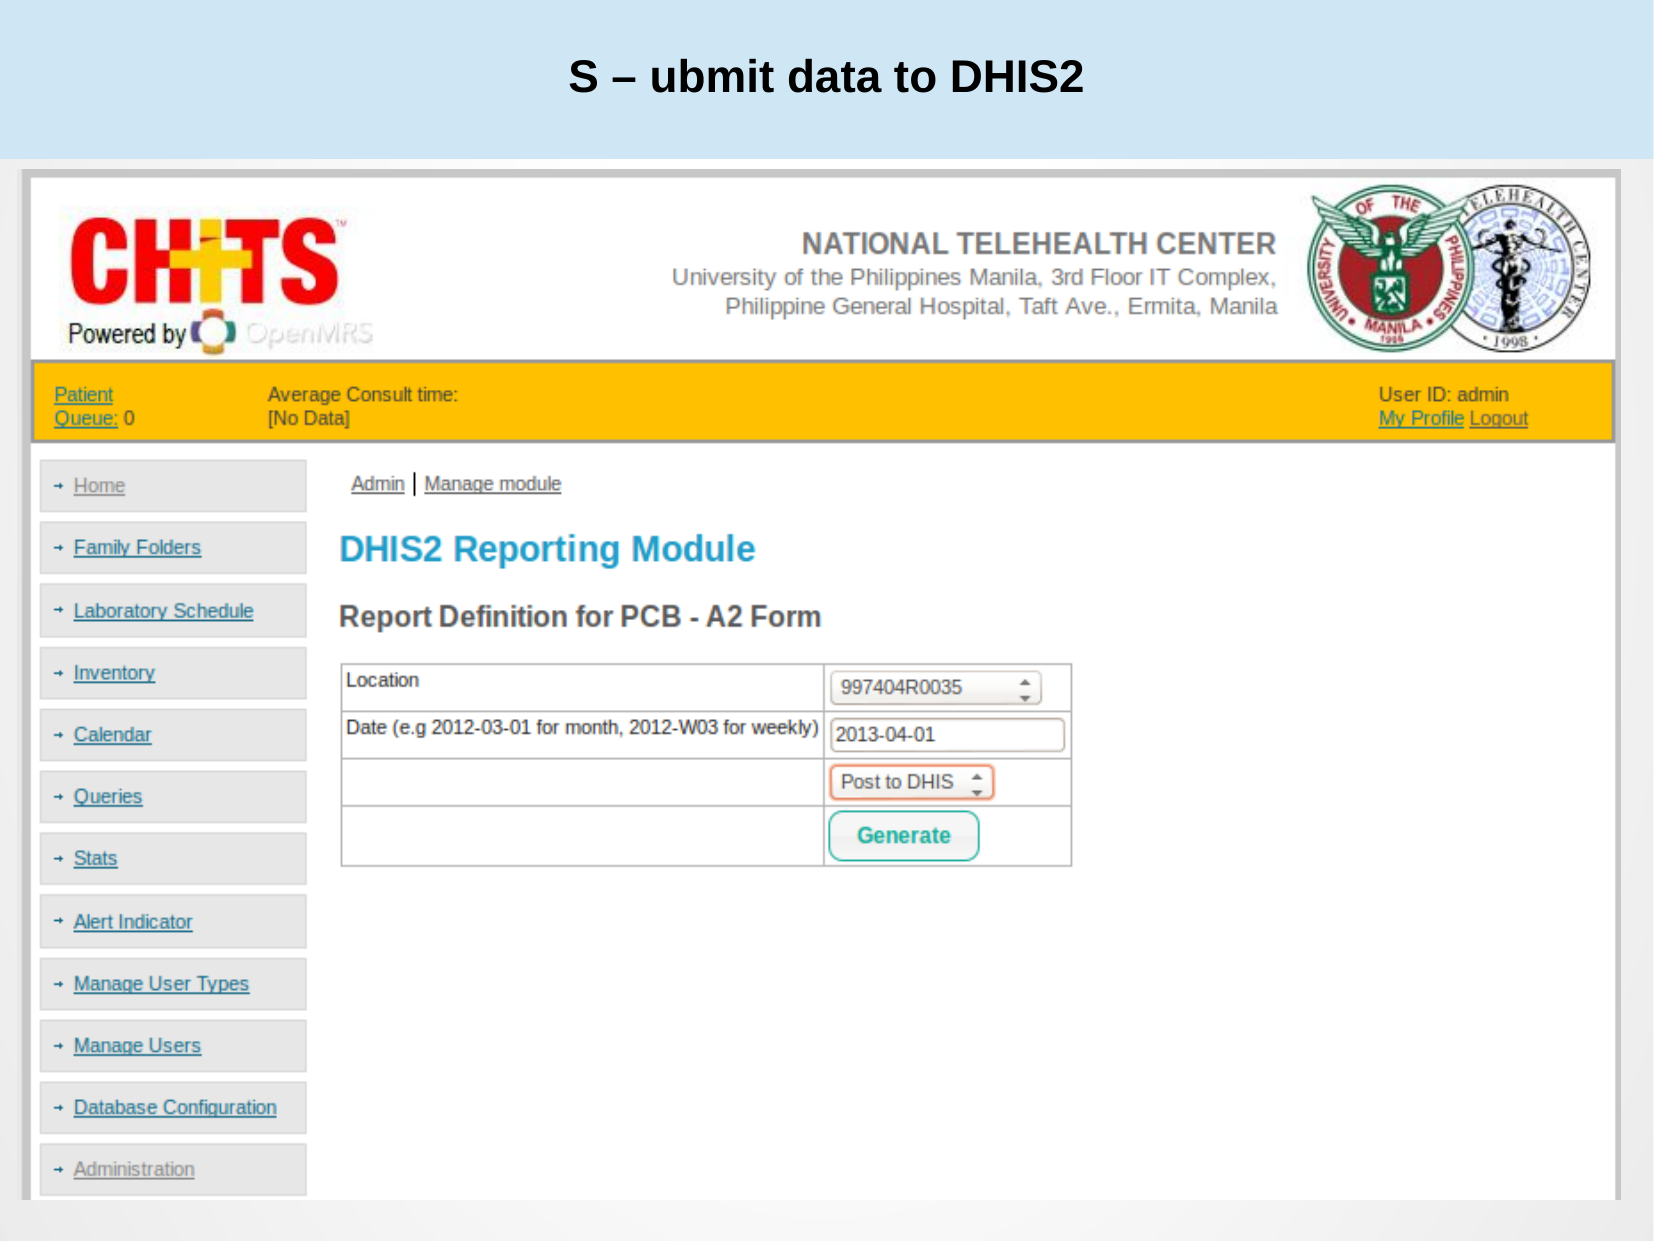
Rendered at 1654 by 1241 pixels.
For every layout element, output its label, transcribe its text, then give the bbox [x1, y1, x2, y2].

text_box S – ubmit data to DHIS2 [0, 0, 1654, 159]
picture [0, 159, 1654, 1241]
